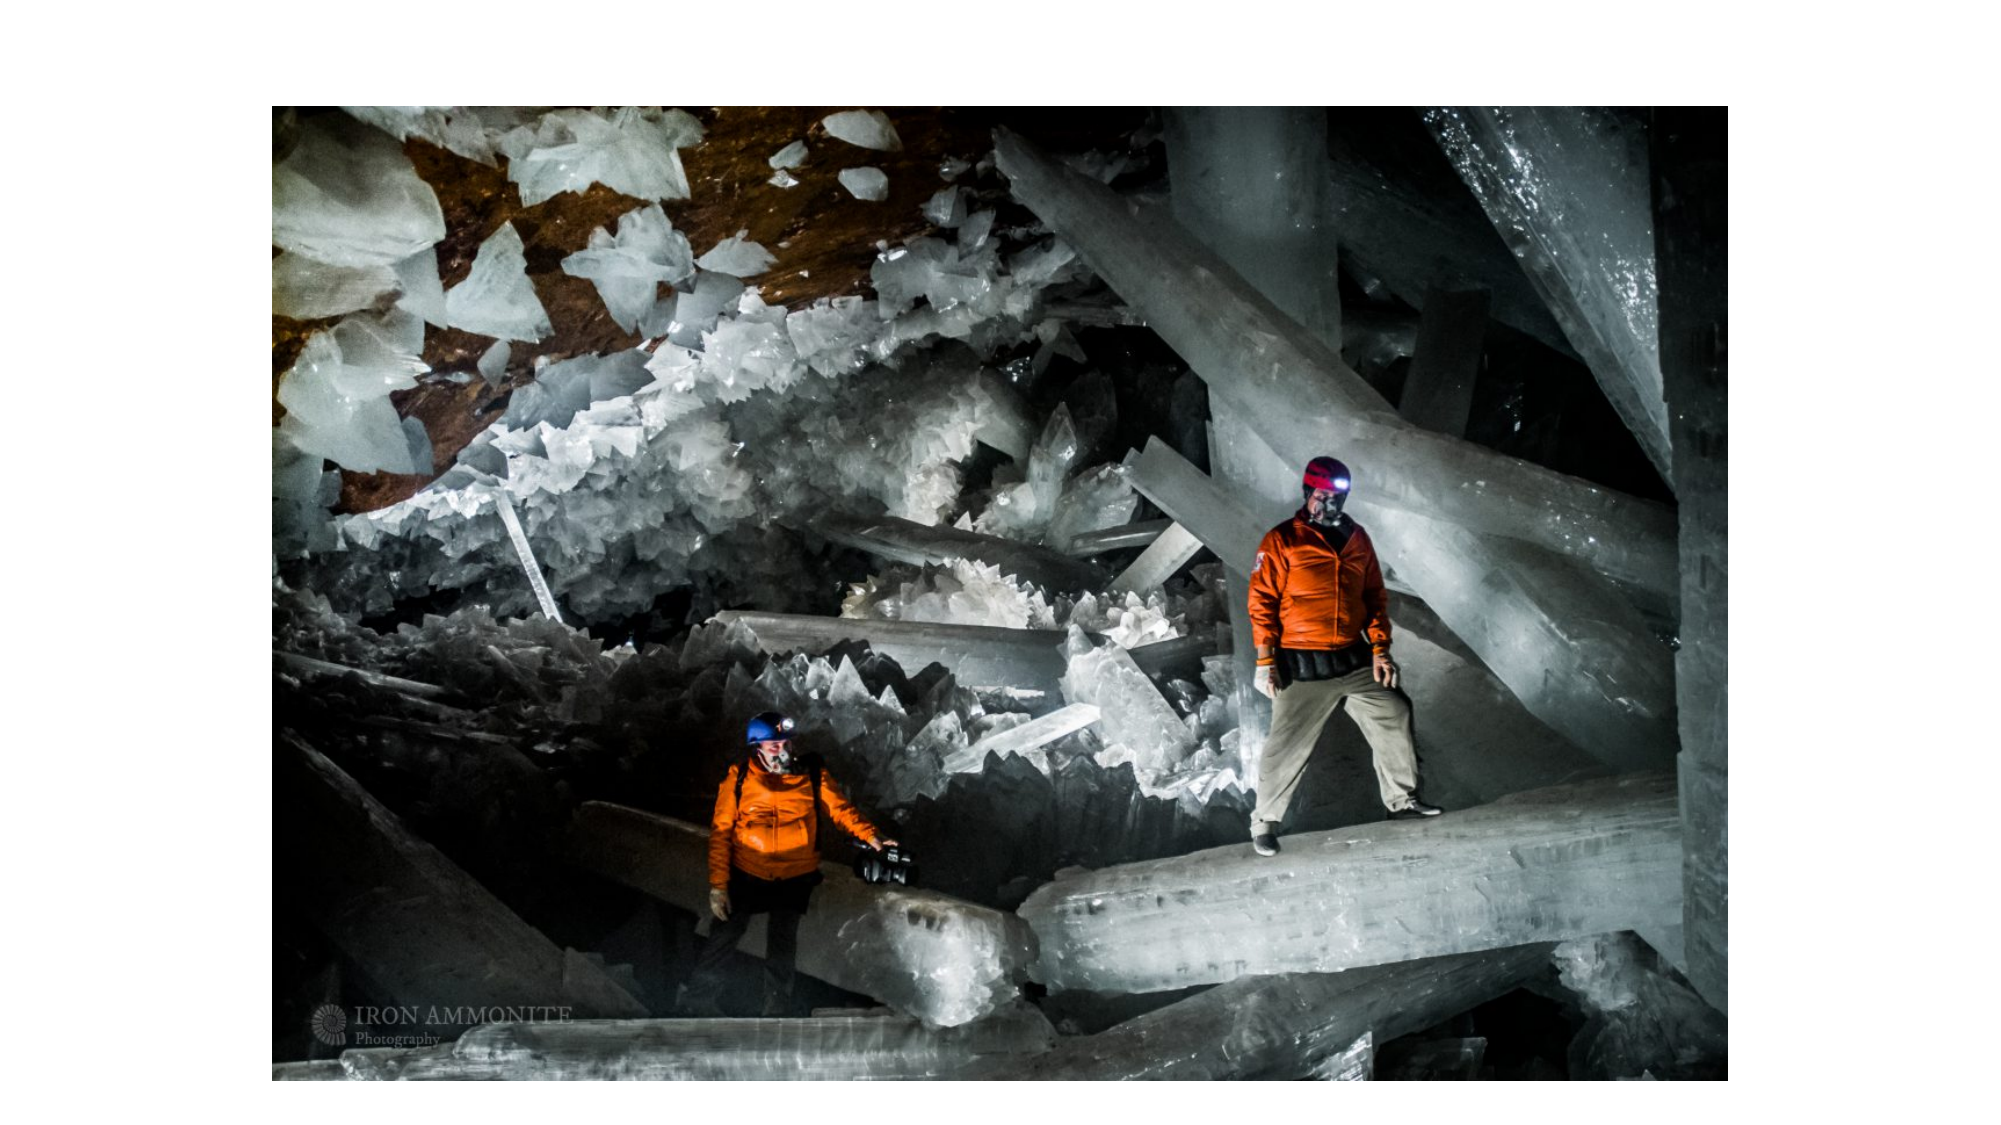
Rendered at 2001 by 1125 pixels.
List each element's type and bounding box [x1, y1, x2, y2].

picture [272, 106, 1728, 1081]
